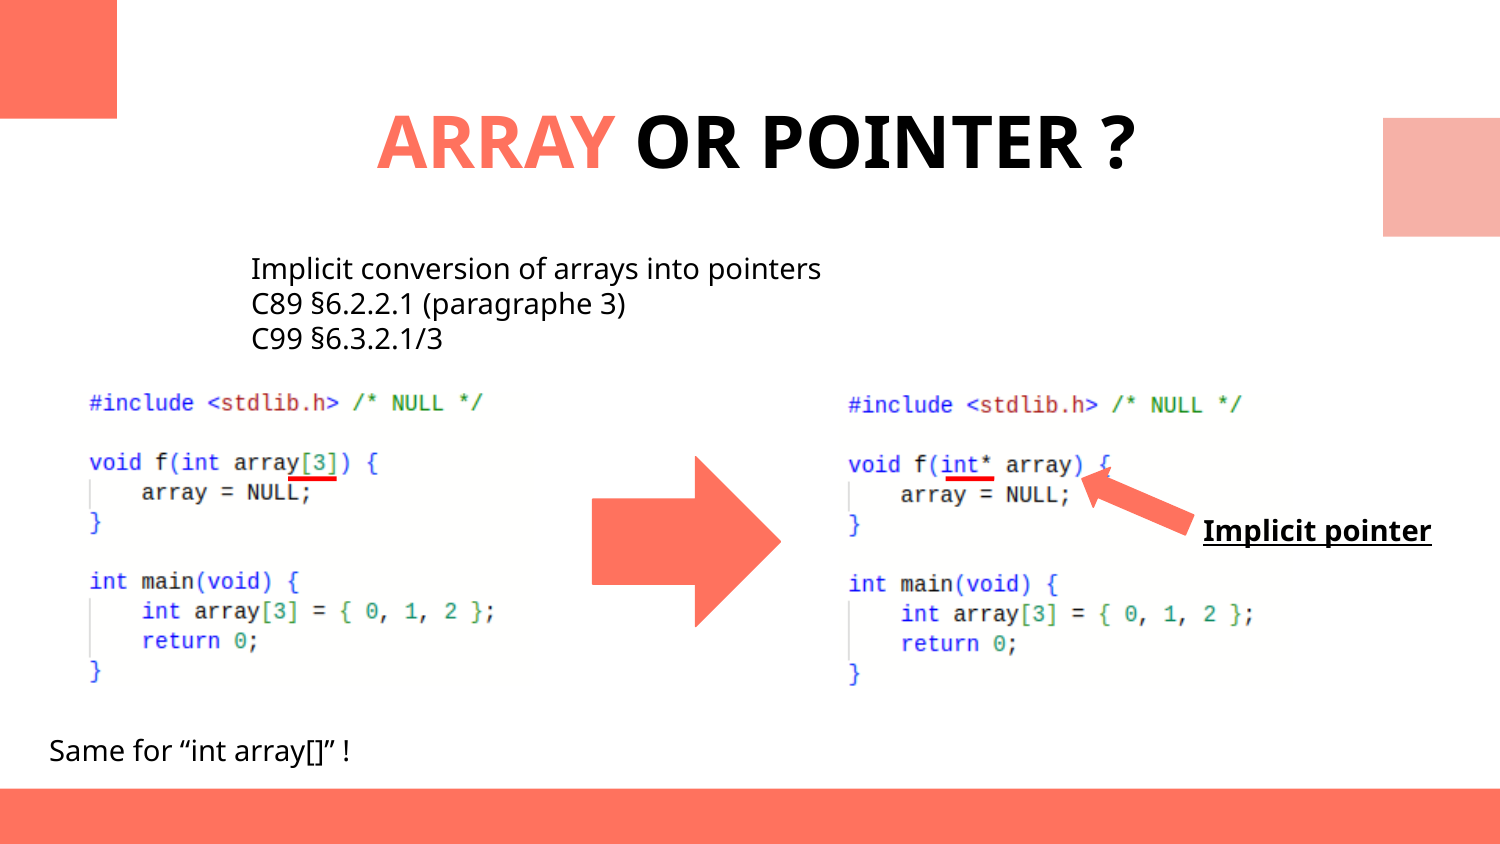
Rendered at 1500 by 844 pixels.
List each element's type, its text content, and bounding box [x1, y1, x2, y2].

text_box [592, 456, 781, 627]
text_box Implicit pointer [1188, 497, 1500, 562]
text_box Implicit conversion of arrays into pointers C89 §6.2.2.1 (paragraphe 3) C99 §6.3.2.1/3 [236, 235, 1309, 362]
picture [80, 392, 534, 687]
text_box Same for “int array[]” ! [34, 717, 534, 782]
title ARRAY OR POINTER ? [105, 102, 1410, 177]
text_box [1081, 467, 1194, 535]
picture [839, 394, 1293, 689]
